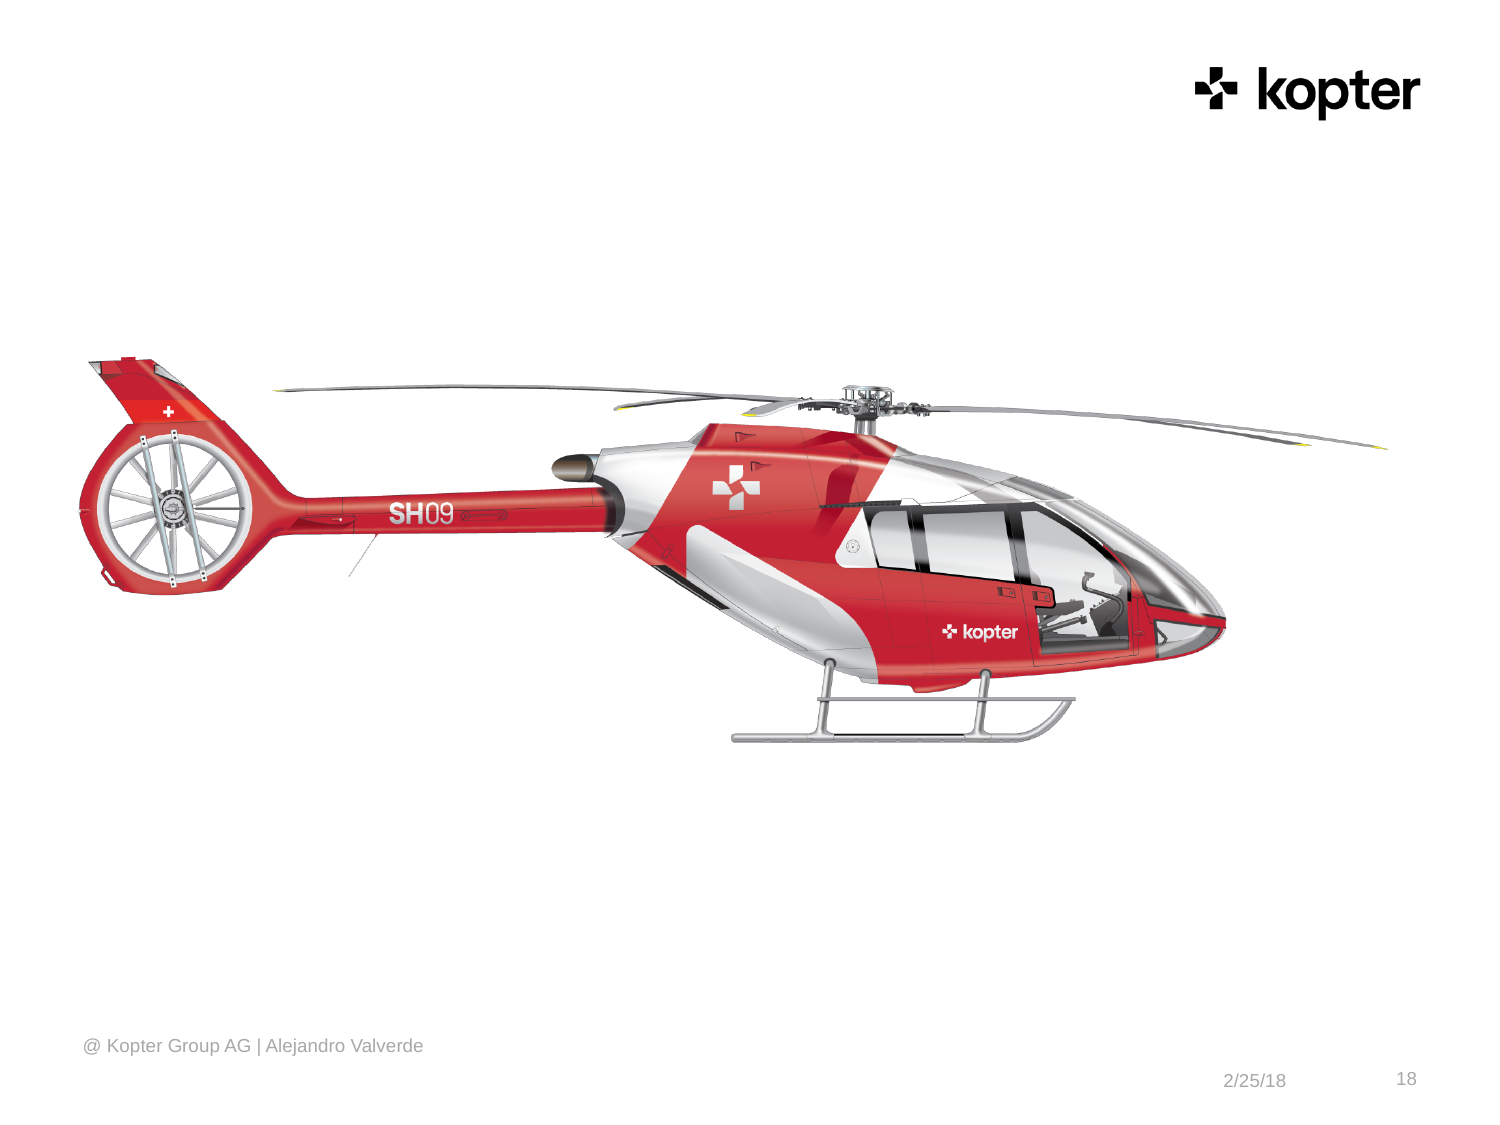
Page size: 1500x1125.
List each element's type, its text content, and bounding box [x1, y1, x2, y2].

picture [1194, 66, 1421, 121]
slide_number 2/25/18 [1181, 1069, 1329, 1099]
slide_number <number> [1328, 1067, 1418, 1097]
list @ Kopter Group AG | Alejandro Valverde [82, 1033, 703, 1063]
picture [77, 356, 1388, 743]
